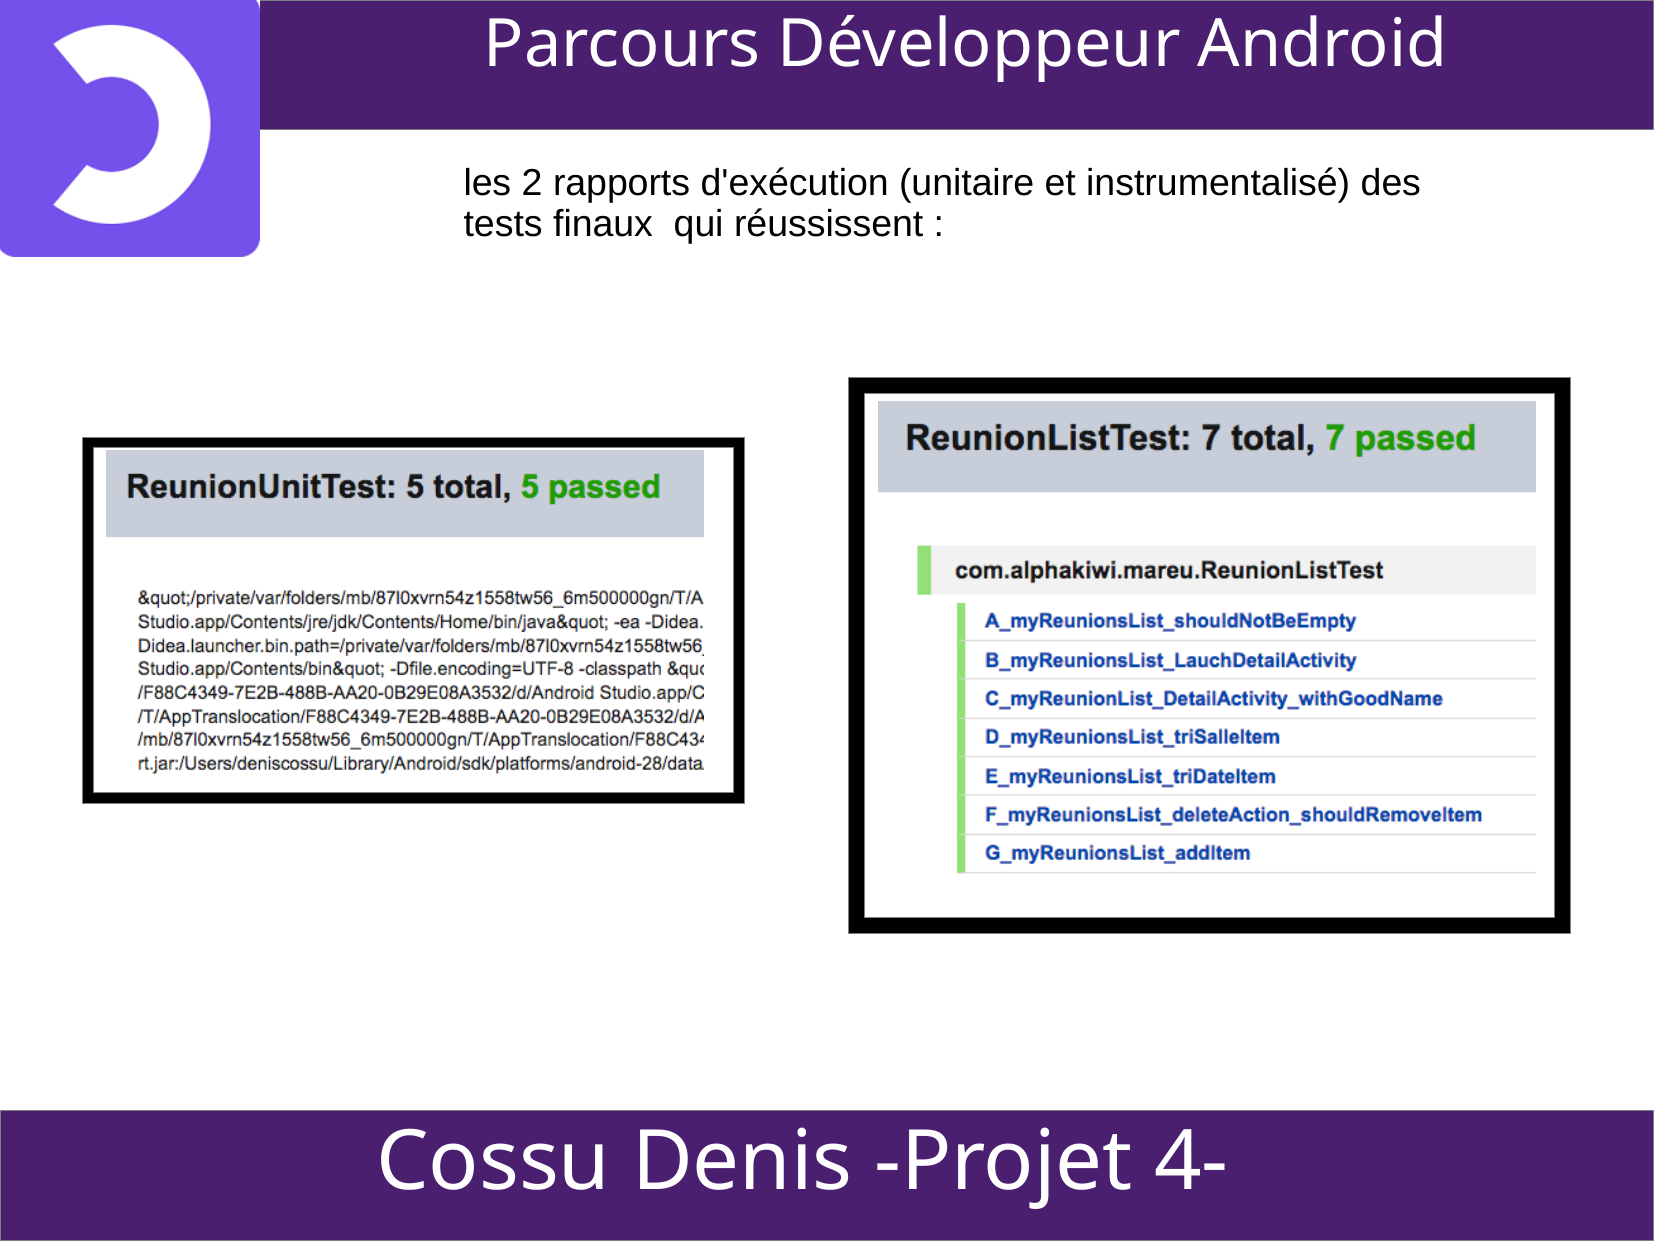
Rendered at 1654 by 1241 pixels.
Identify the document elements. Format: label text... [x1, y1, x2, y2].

text_box [848, 377, 1571, 934]
text_box les 2 rapports d'exécution (unitaire et instrumentalisé) des tests finaux qui réussissent : [448, 153, 1465, 253]
text_box [82, 437, 745, 804]
picture [106, 450, 704, 780]
picture [0, 0, 260, 257]
picture [878, 401, 1536, 905]
